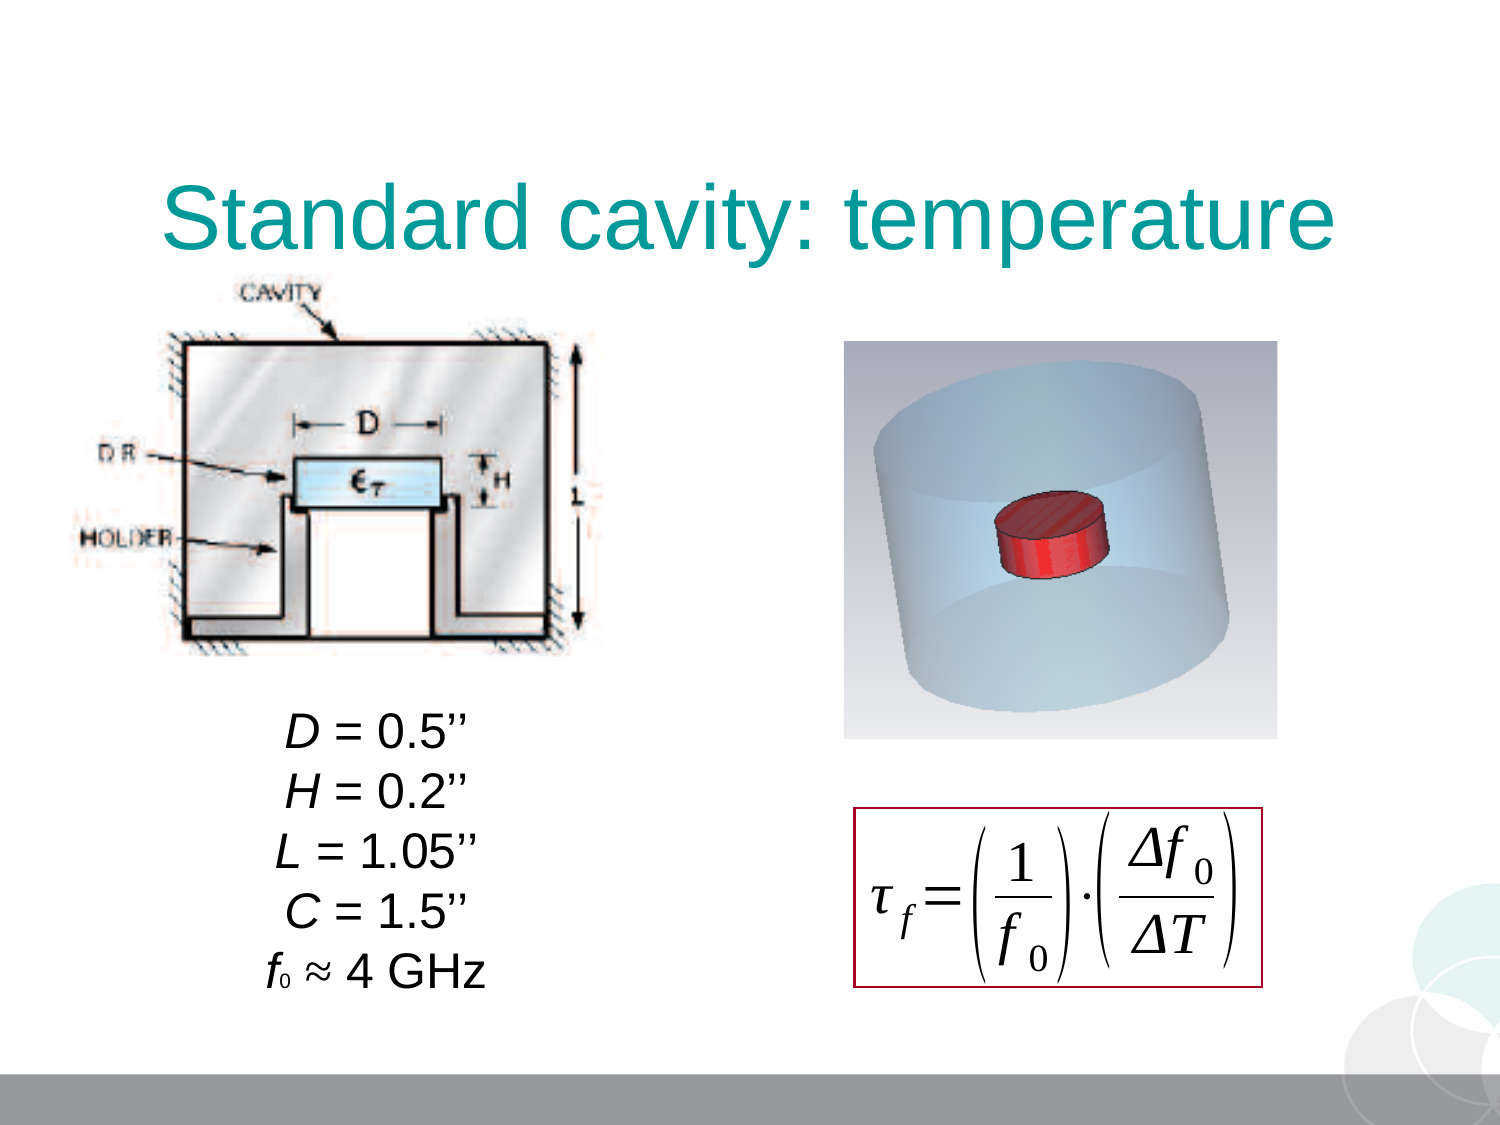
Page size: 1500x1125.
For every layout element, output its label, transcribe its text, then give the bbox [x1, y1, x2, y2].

picture [0, 879, 1500, 1125]
chart [855, 808, 1262, 986]
picture [35, 257, 622, 668]
text_box D = 0.5’’ H = 0.2’’ L = 1.05’’ C = 1.5’’ f0 ≈ 4 GHz [250, 691, 503, 1007]
picture [843, 341, 1278, 739]
title Standard cavity: temperature [62, 137, 1438, 288]
